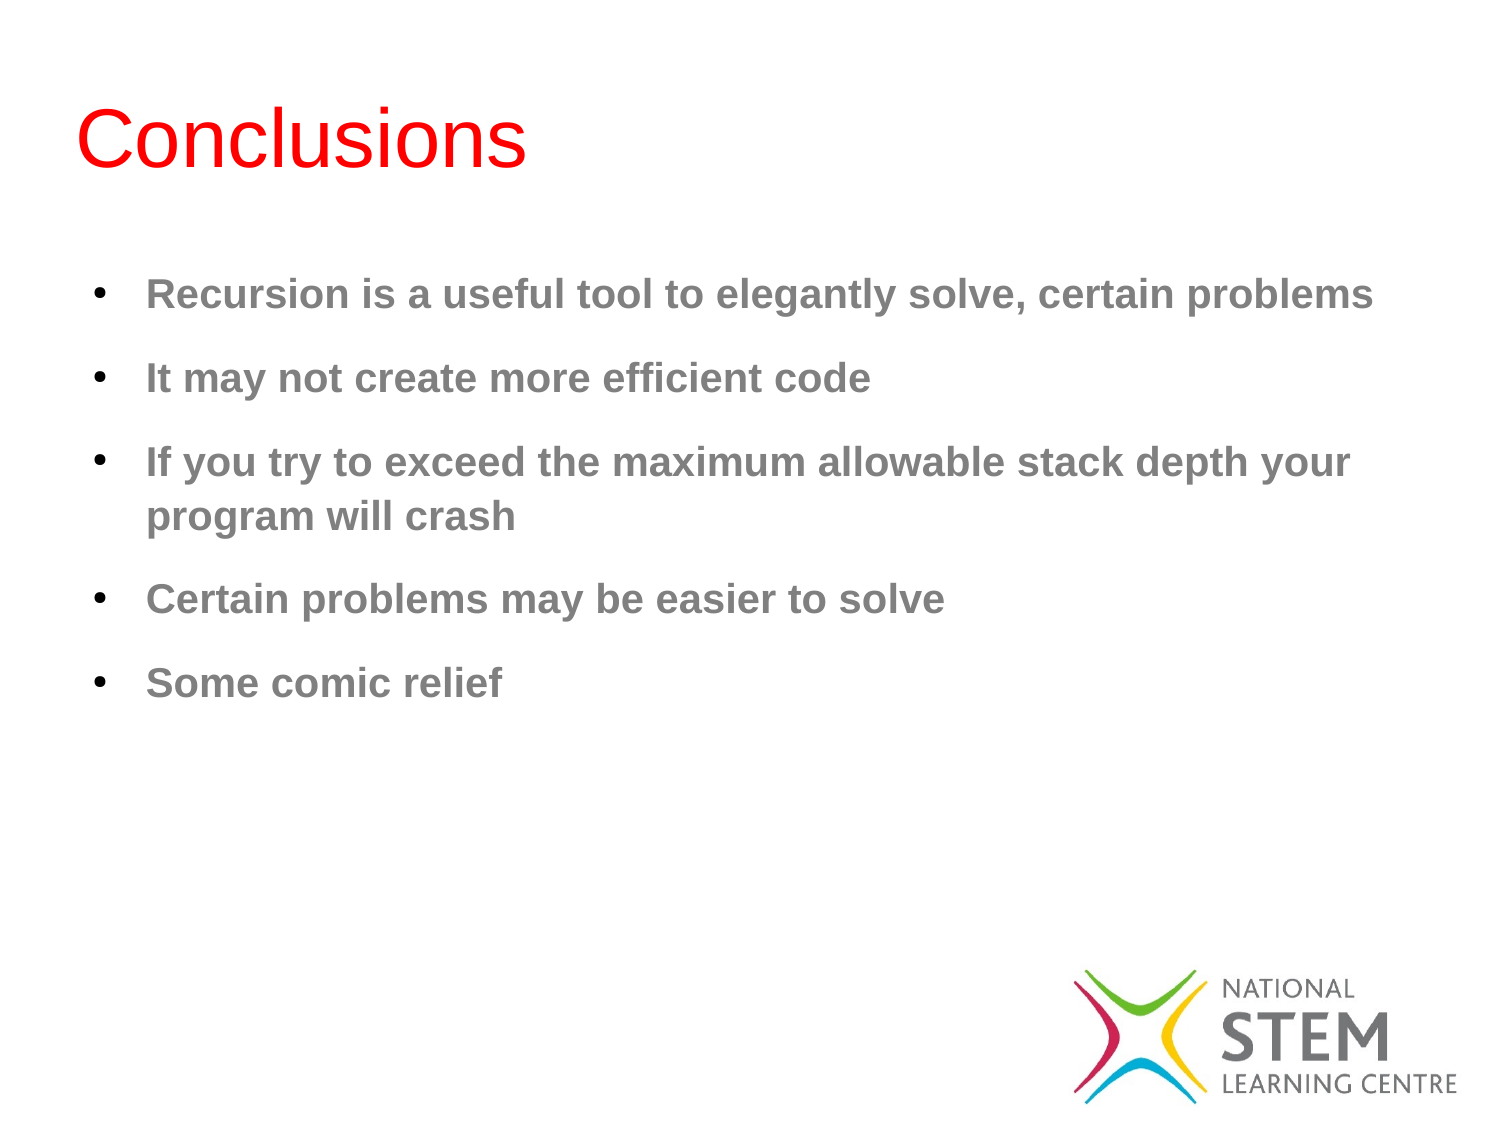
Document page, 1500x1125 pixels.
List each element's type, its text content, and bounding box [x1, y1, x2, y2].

list Recursion is a useful tool to elegantly solve, certain problems It may not create more efficient code If you try to exceed the maximum allowable stack depth your program will crash Certain problems may be easier to solve Some comic relief [75, 263, 1425, 916]
picture [1057, 953, 1472, 1120]
title Conclusions [75, 44, 1425, 233]
